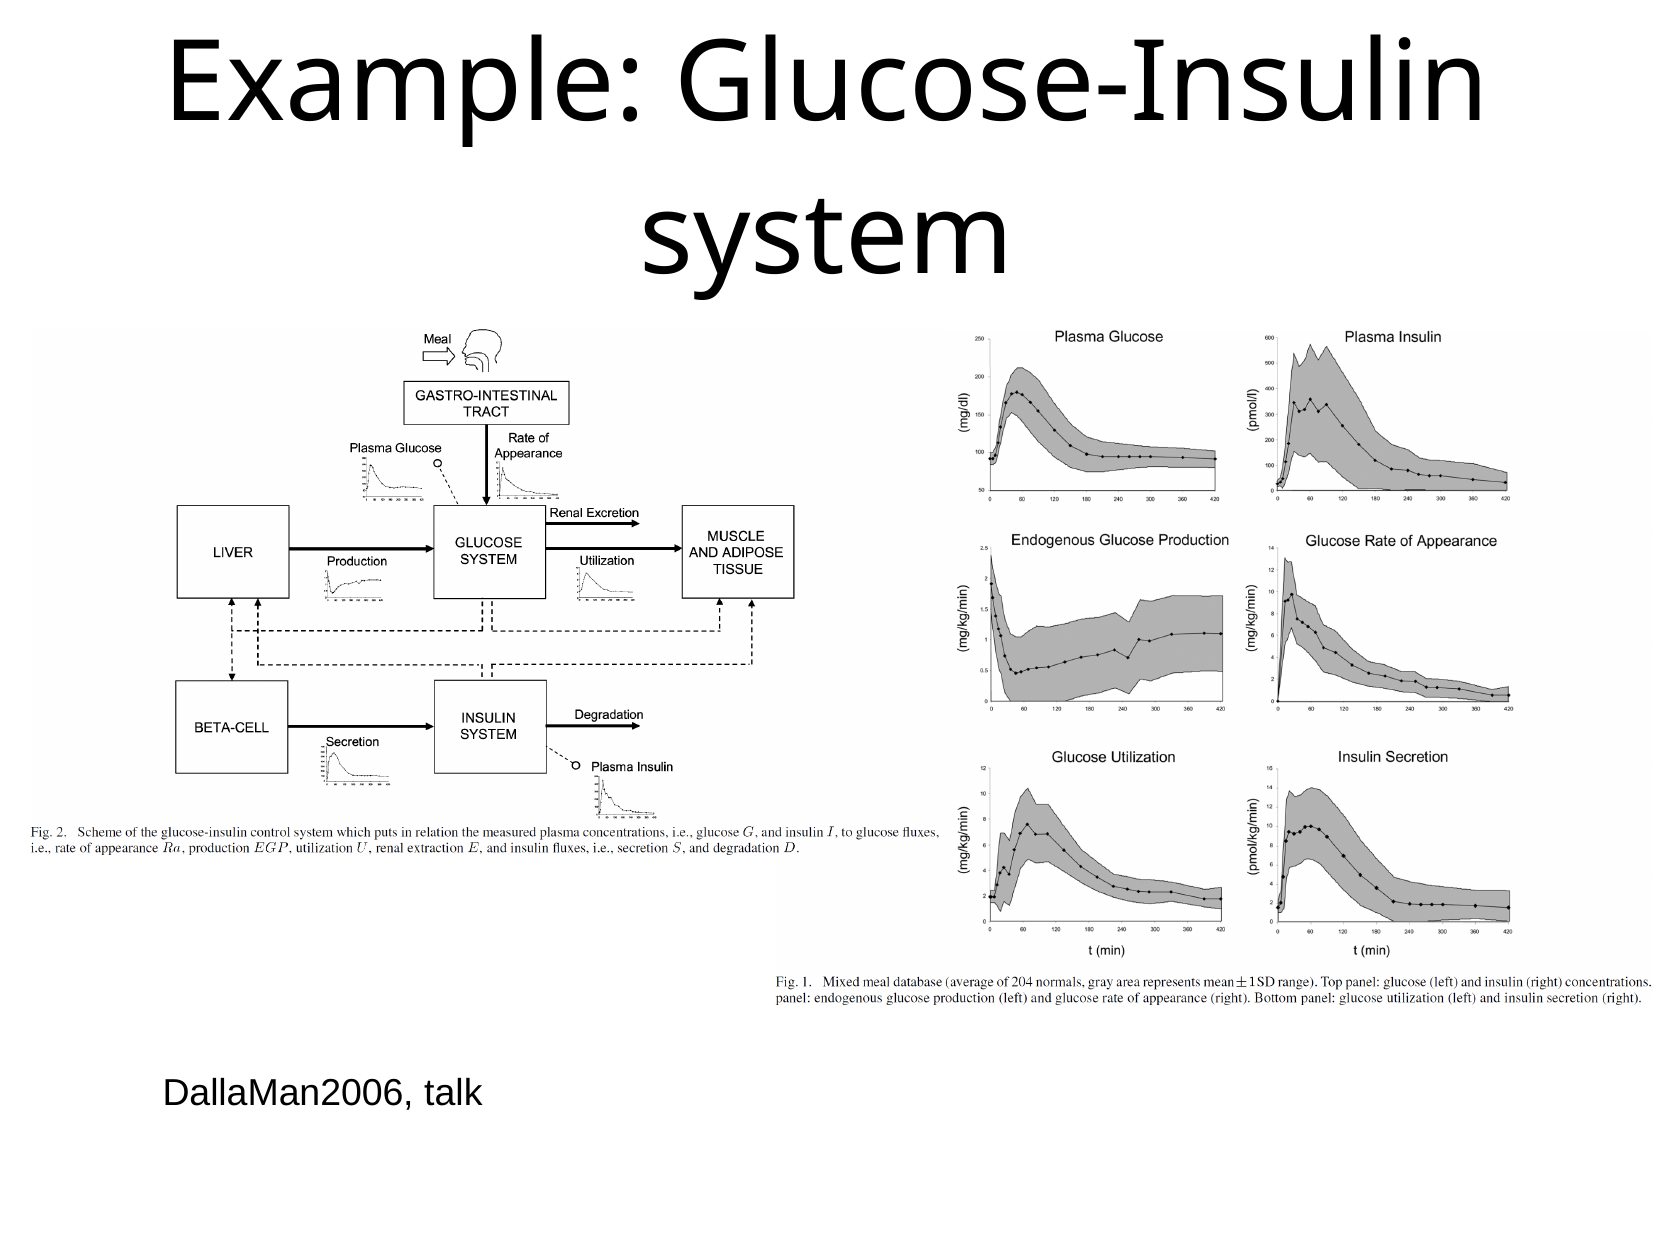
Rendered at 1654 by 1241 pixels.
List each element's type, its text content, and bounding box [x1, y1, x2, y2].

title Example: Glucose-Insulin system [82, 21, 1571, 285]
text_box DallaMan2006, talk [147, 1063, 498, 1121]
picture [30, 329, 1654, 1006]
